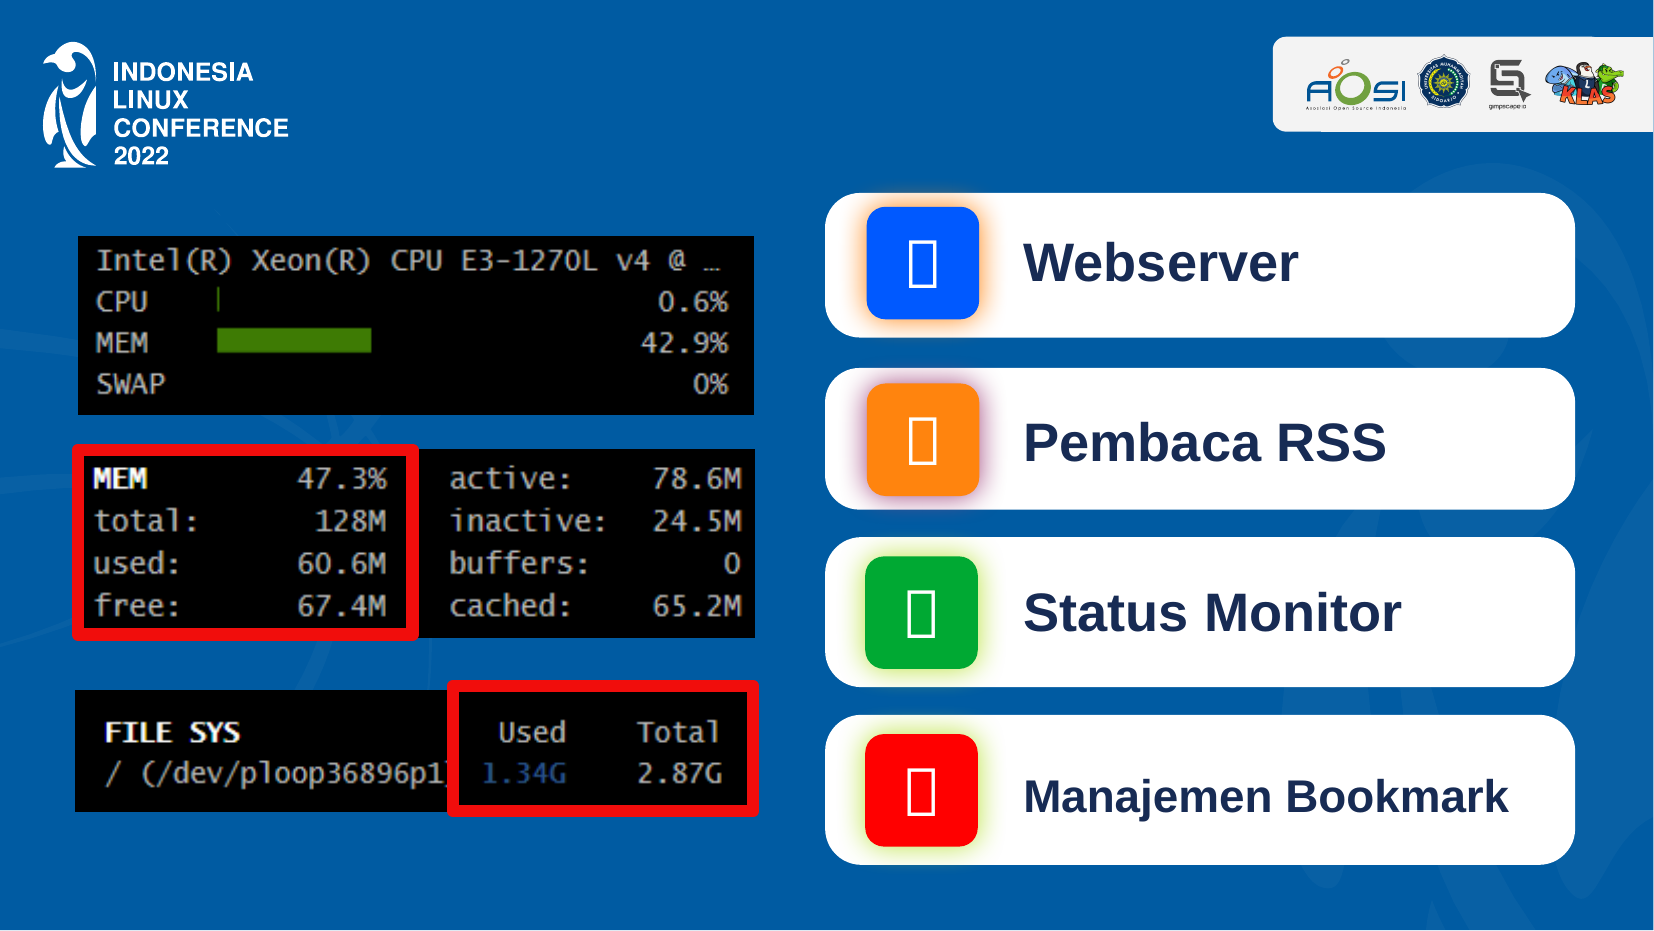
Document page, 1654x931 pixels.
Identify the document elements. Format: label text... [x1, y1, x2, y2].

text_box  [866, 383, 980, 497]
text_box  [865, 734, 978, 847]
picture [419, 449, 755, 638]
text_box [825, 192, 1576, 338]
text_box Webserver [987, 202, 1538, 324]
picture [78, 236, 754, 415]
picture [1417, 54, 1471, 108]
picture [1545, 62, 1624, 105]
picture [75, 690, 447, 812]
text_box [825, 537, 1576, 688]
text_box [825, 714, 1576, 865]
text_box Pembaca RSS [987, 382, 1538, 504]
text_box  [866, 206, 980, 320]
text_box [825, 367, 1576, 510]
text_box  [865, 556, 978, 669]
picture [459, 692, 747, 805]
picture [84, 456, 406, 628]
text_box Manajemen Bookmark [987, 735, 1538, 858]
text_box Status Monitor [987, 551, 1538, 674]
